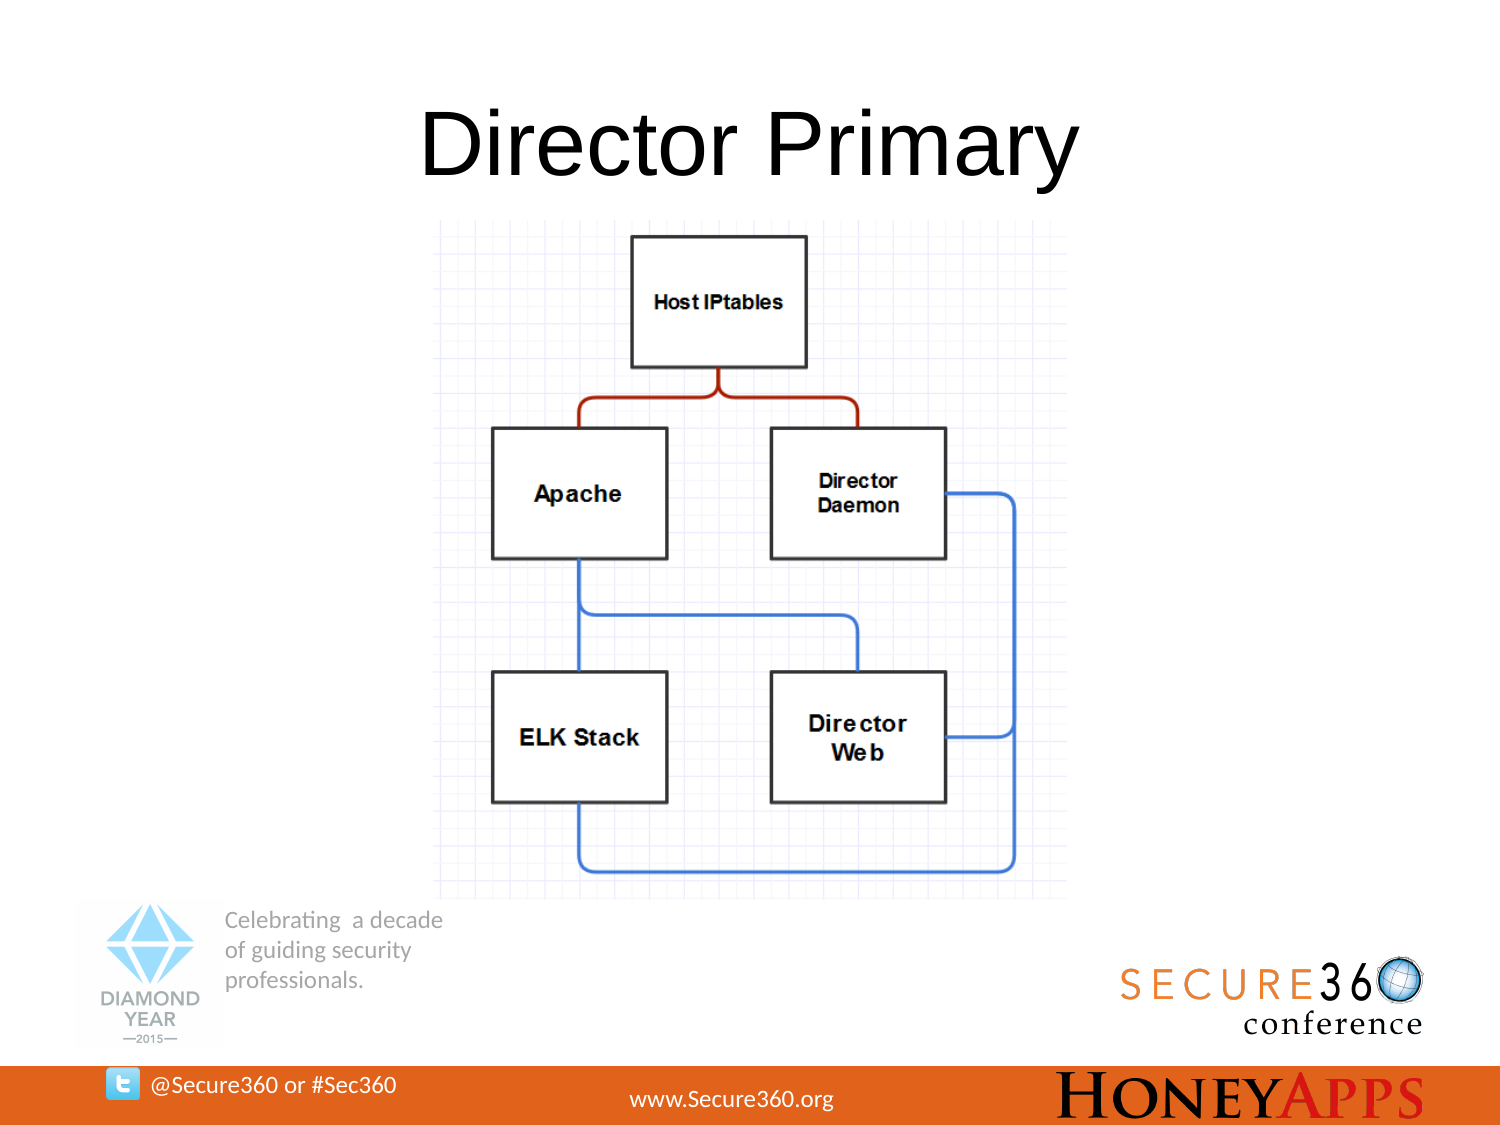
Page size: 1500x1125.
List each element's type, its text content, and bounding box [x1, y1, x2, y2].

picture [433, 220, 1067, 901]
picture [106, 1067, 140, 1100]
picture [75, 899, 224, 1048]
picture [1004, 956, 1486, 1125]
title Director Primary [112, 90, 1388, 198]
